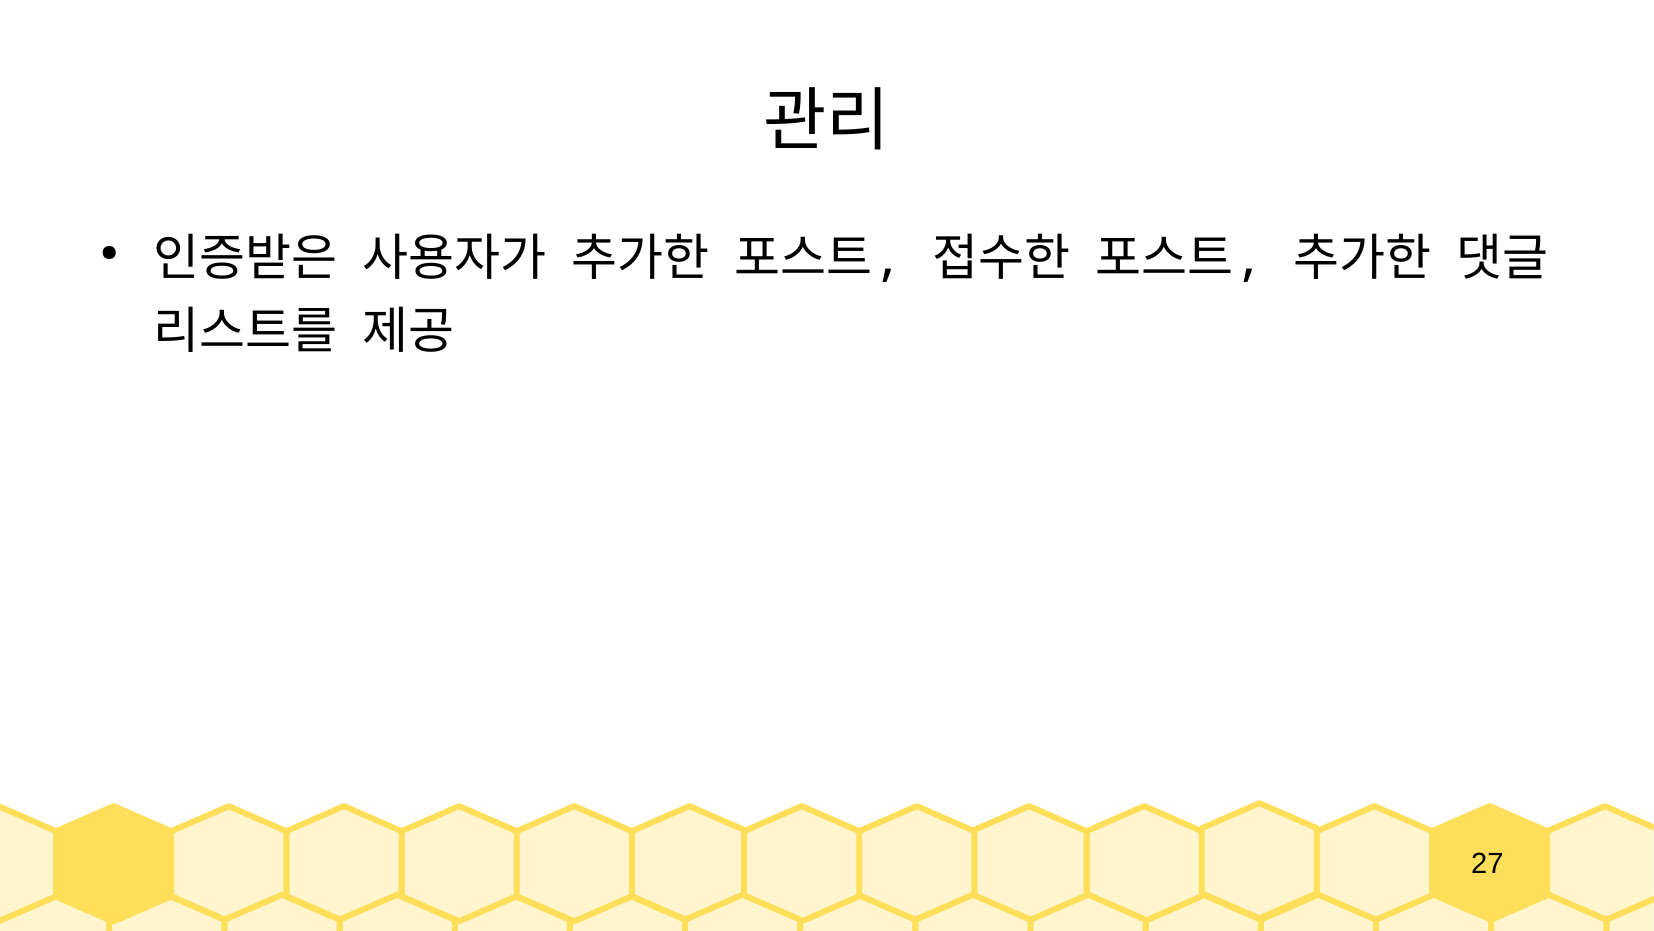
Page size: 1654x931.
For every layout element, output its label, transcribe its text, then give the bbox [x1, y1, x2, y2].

title 관리 [82, 37, 1571, 193]
list 인증받은 사용자가 추가한 포스트, 접수한 포스트, 추가한 댓글 리스트를 제공 [82, 217, 1571, 758]
